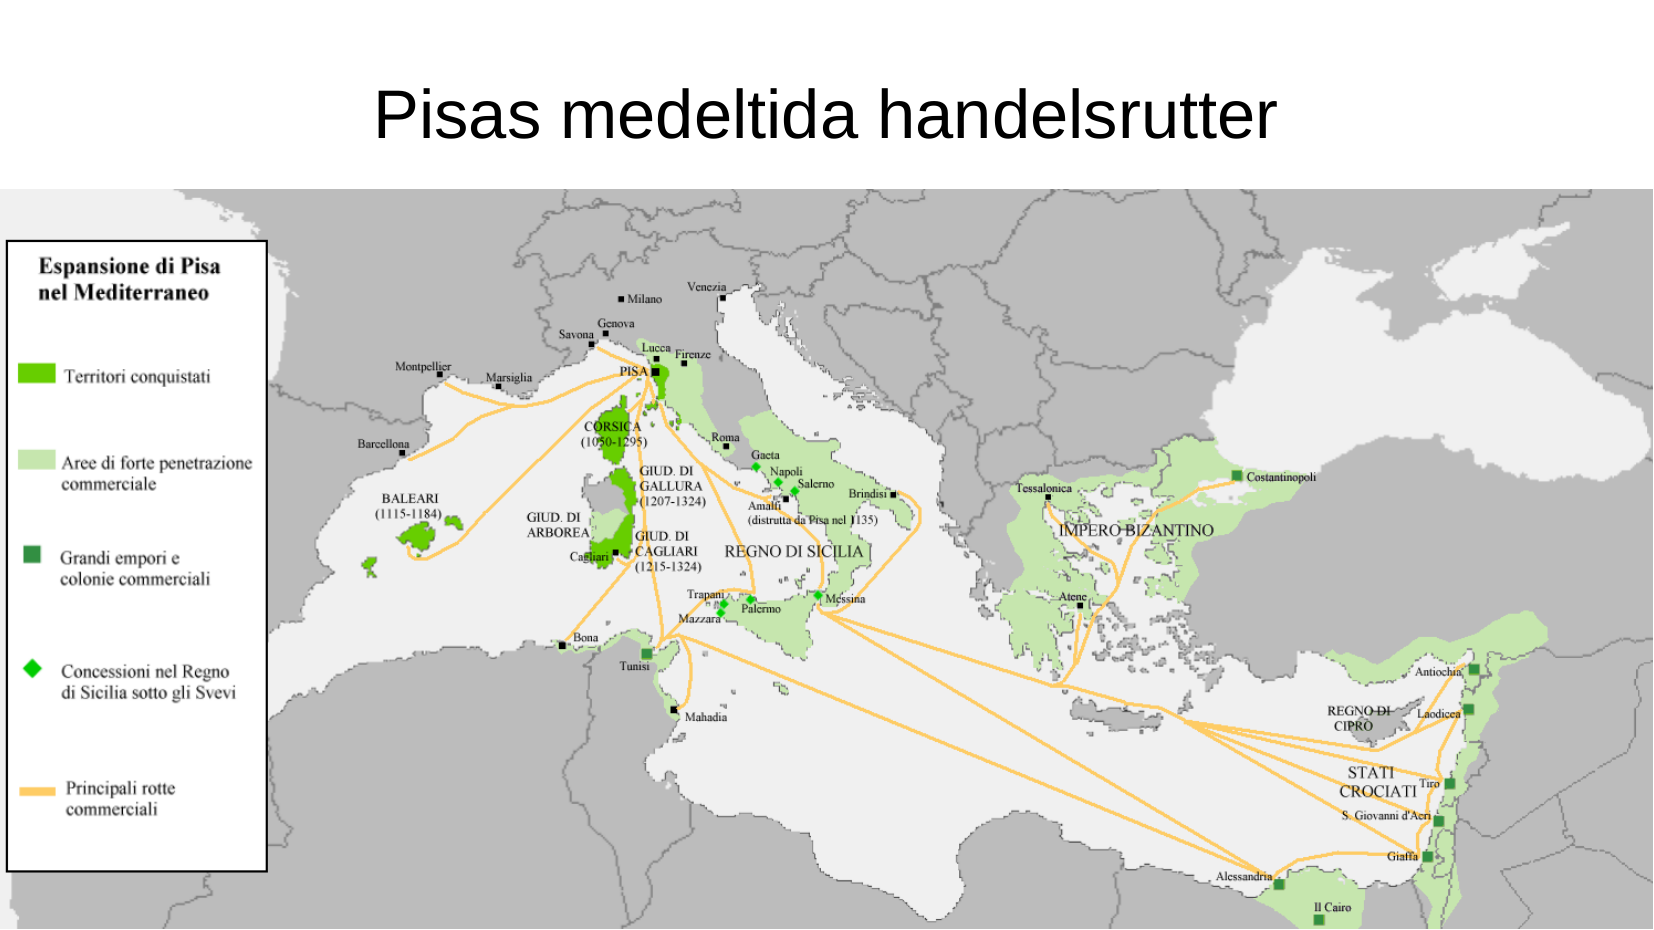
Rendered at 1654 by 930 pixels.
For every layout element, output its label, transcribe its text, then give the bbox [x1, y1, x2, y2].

title Pisas medeltida handelsrutter [82, 36, 1571, 189]
picture [0, 189, 1653, 930]
